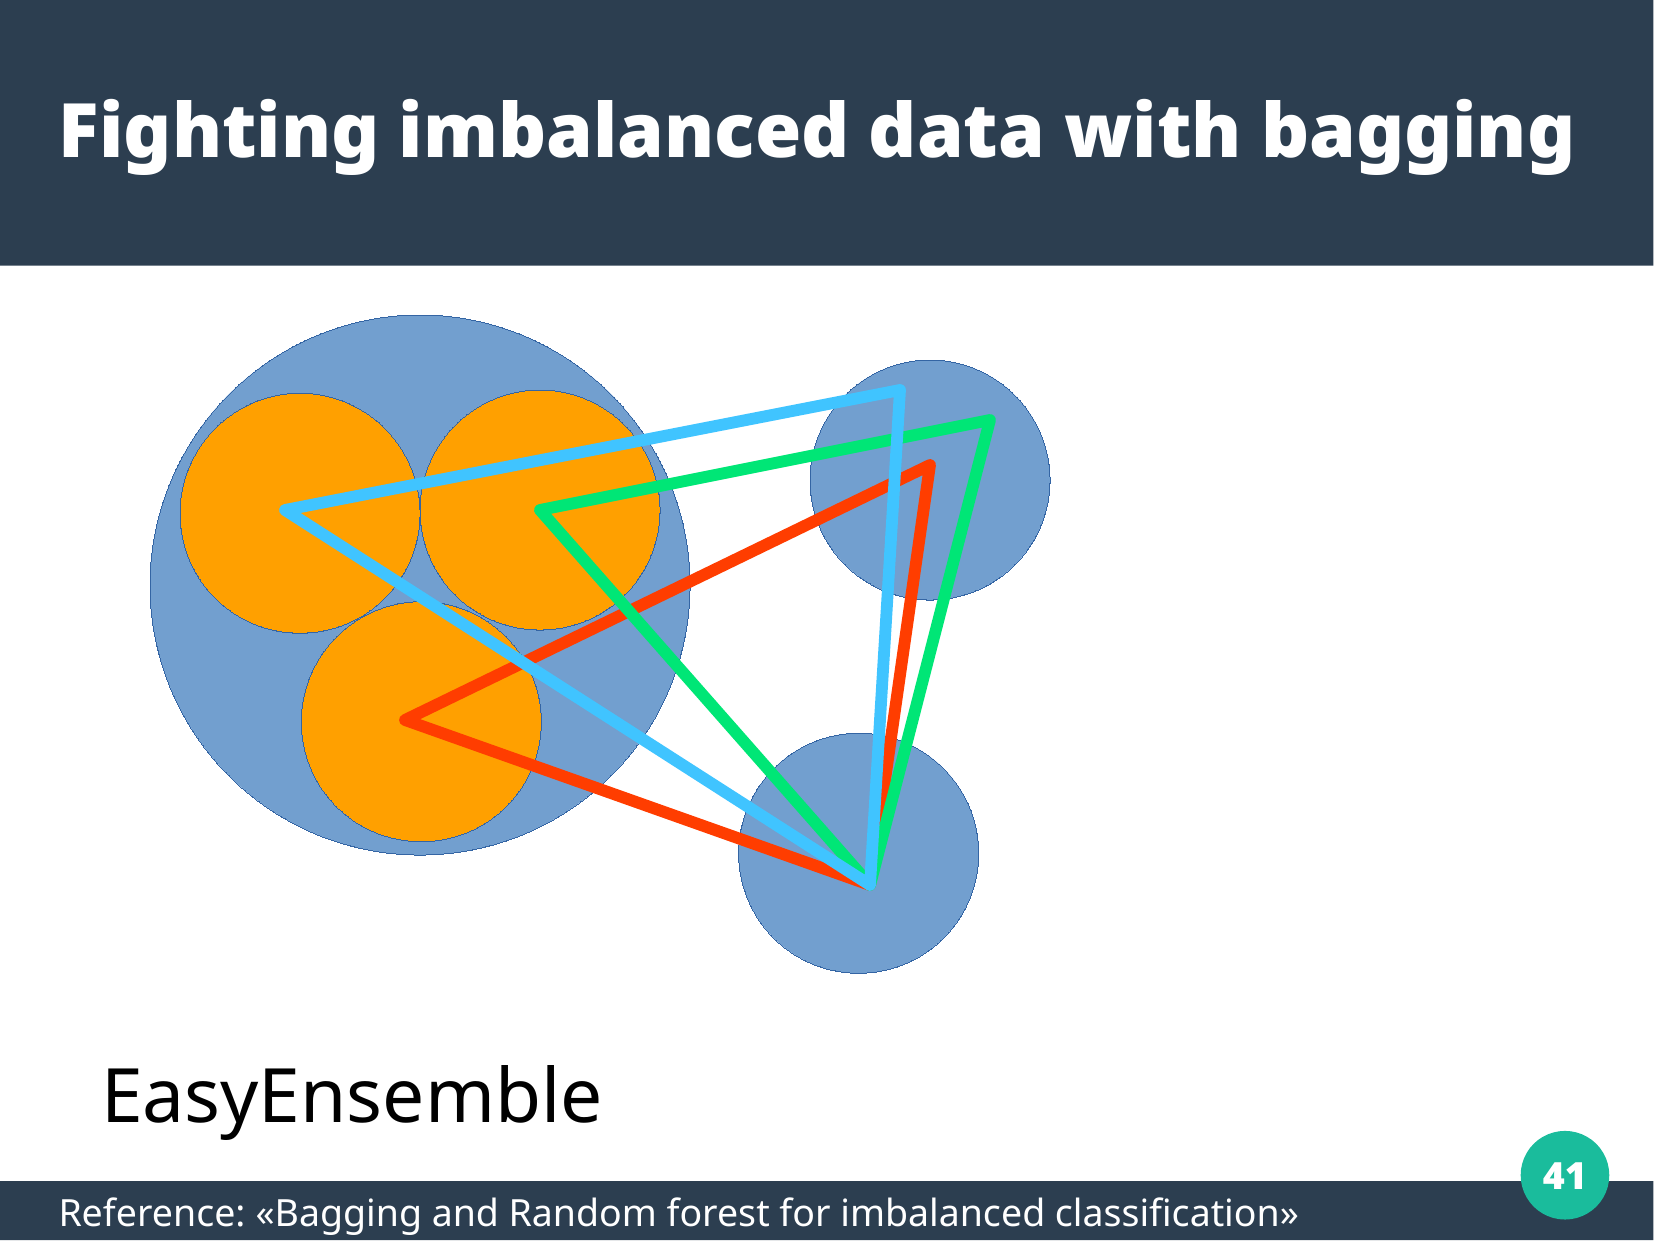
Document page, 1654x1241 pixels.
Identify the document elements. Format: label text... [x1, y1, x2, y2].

text_box [775, 733, 873, 869]
text_box [894, 739, 901, 764]
text_box [846, 360, 1051, 599]
text_box EasyEnsemble [86, 1035, 570, 1145]
text_box [537, 619, 675, 733]
text_box [750, 776, 834, 854]
text_box [303, 445, 668, 655]
text_box [819, 493, 887, 590]
text_box Reference: «Bagging and Random forest for imbalanced classification» [43, 1179, 1165, 1241]
text_box [553, 490, 690, 603]
title Fighting imbalanced data with bagging [59, 49, 1595, 207]
text_box [423, 670, 639, 783]
text_box [810, 447, 890, 514]
text_box [640, 589, 691, 659]
text_box [894, 476, 922, 598]
text_box [902, 429, 981, 601]
text_box [738, 746, 979, 974]
text_box [814, 398, 893, 448]
text_box [740, 813, 816, 859]
text_box [150, 315, 644, 856]
